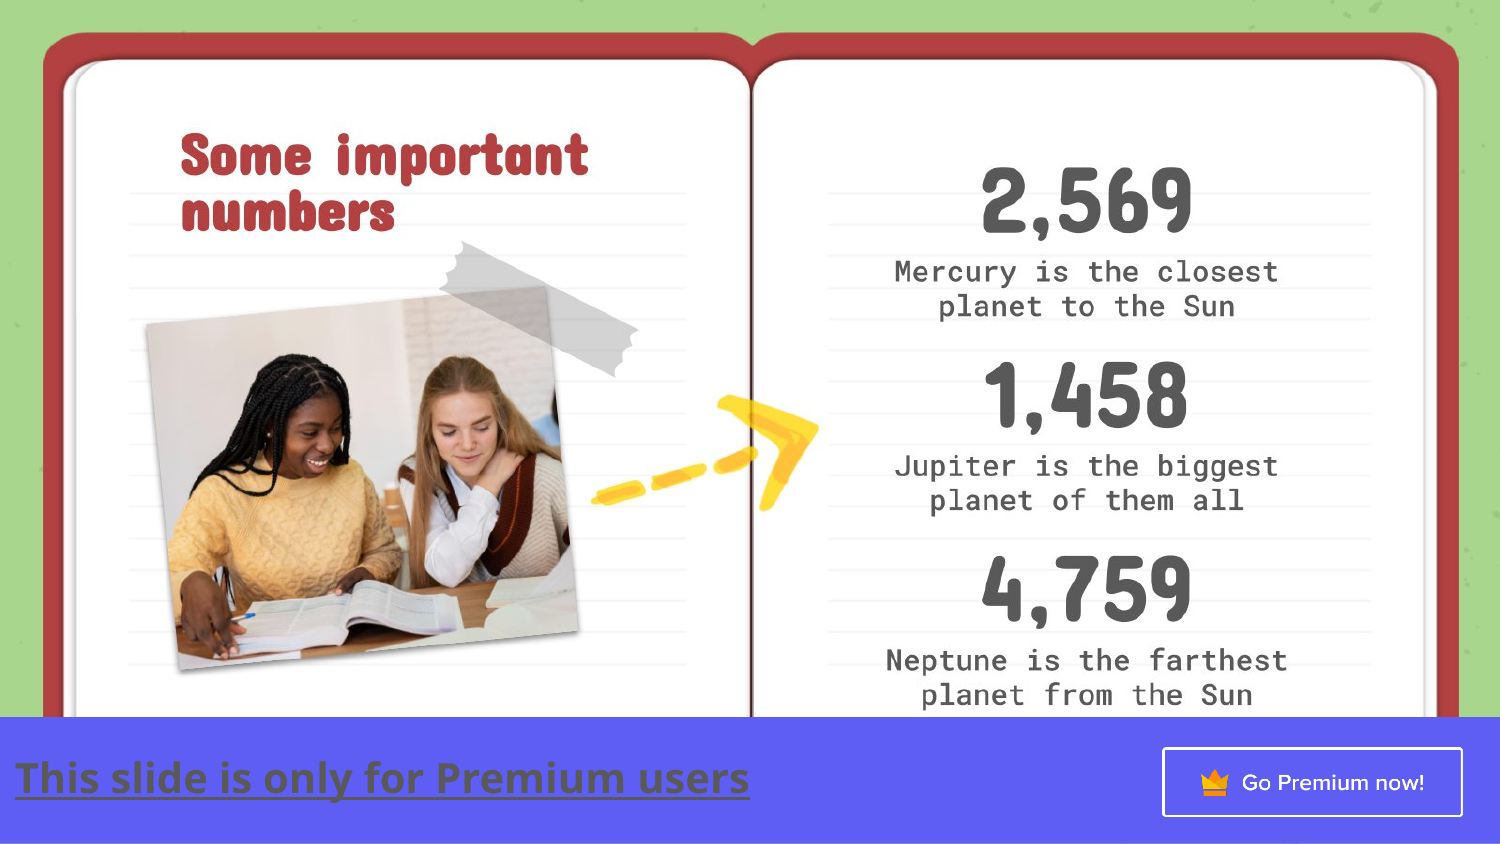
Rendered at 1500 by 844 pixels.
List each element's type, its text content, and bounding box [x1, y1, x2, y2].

picture [1162, 747, 1463, 817]
picture [0, 0, 1500, 717]
text_box This slide is only for Premium users [0, 717, 1500, 844]
